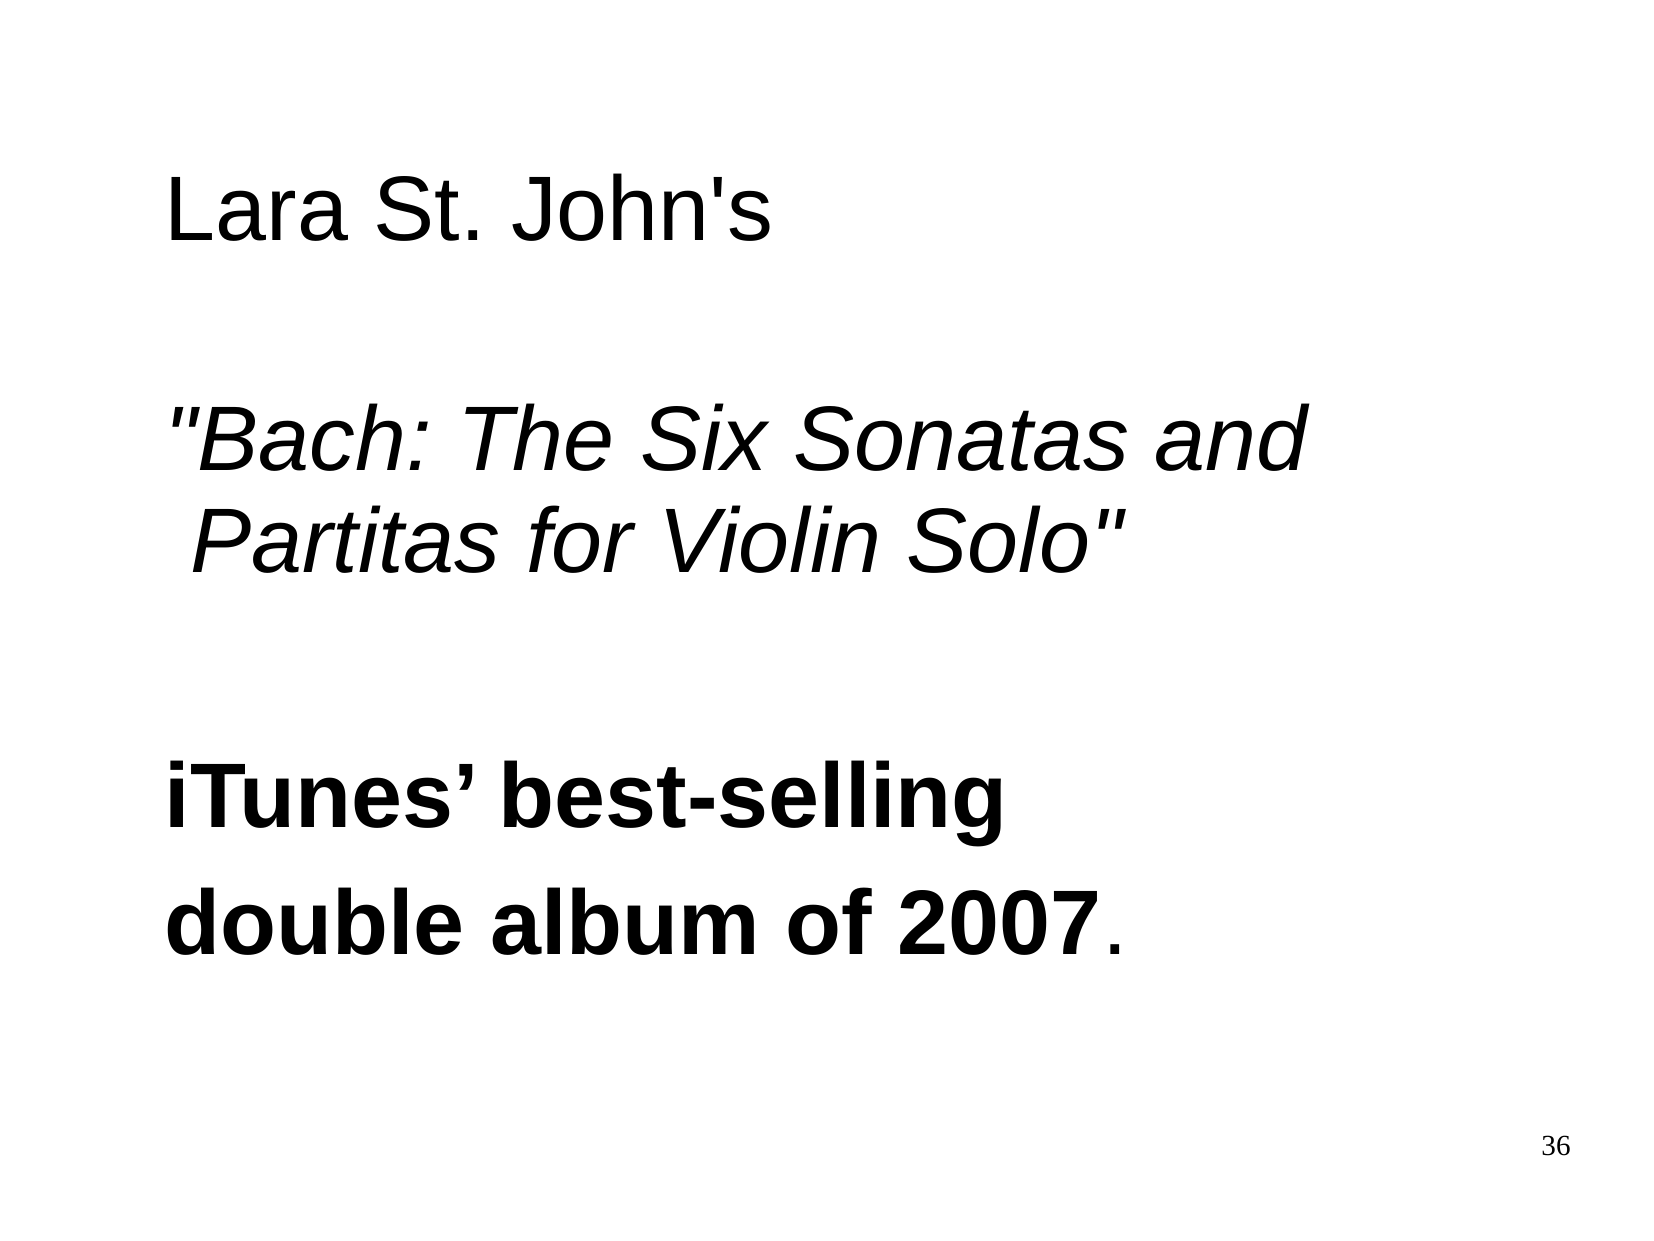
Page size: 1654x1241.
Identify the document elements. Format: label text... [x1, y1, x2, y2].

text_box Lara St. John's "Bach: The Six Sonatas and Partitas for Violin Solo" iTunes’ best-selling double album of 2007. [150, 150, 1463, 982]
